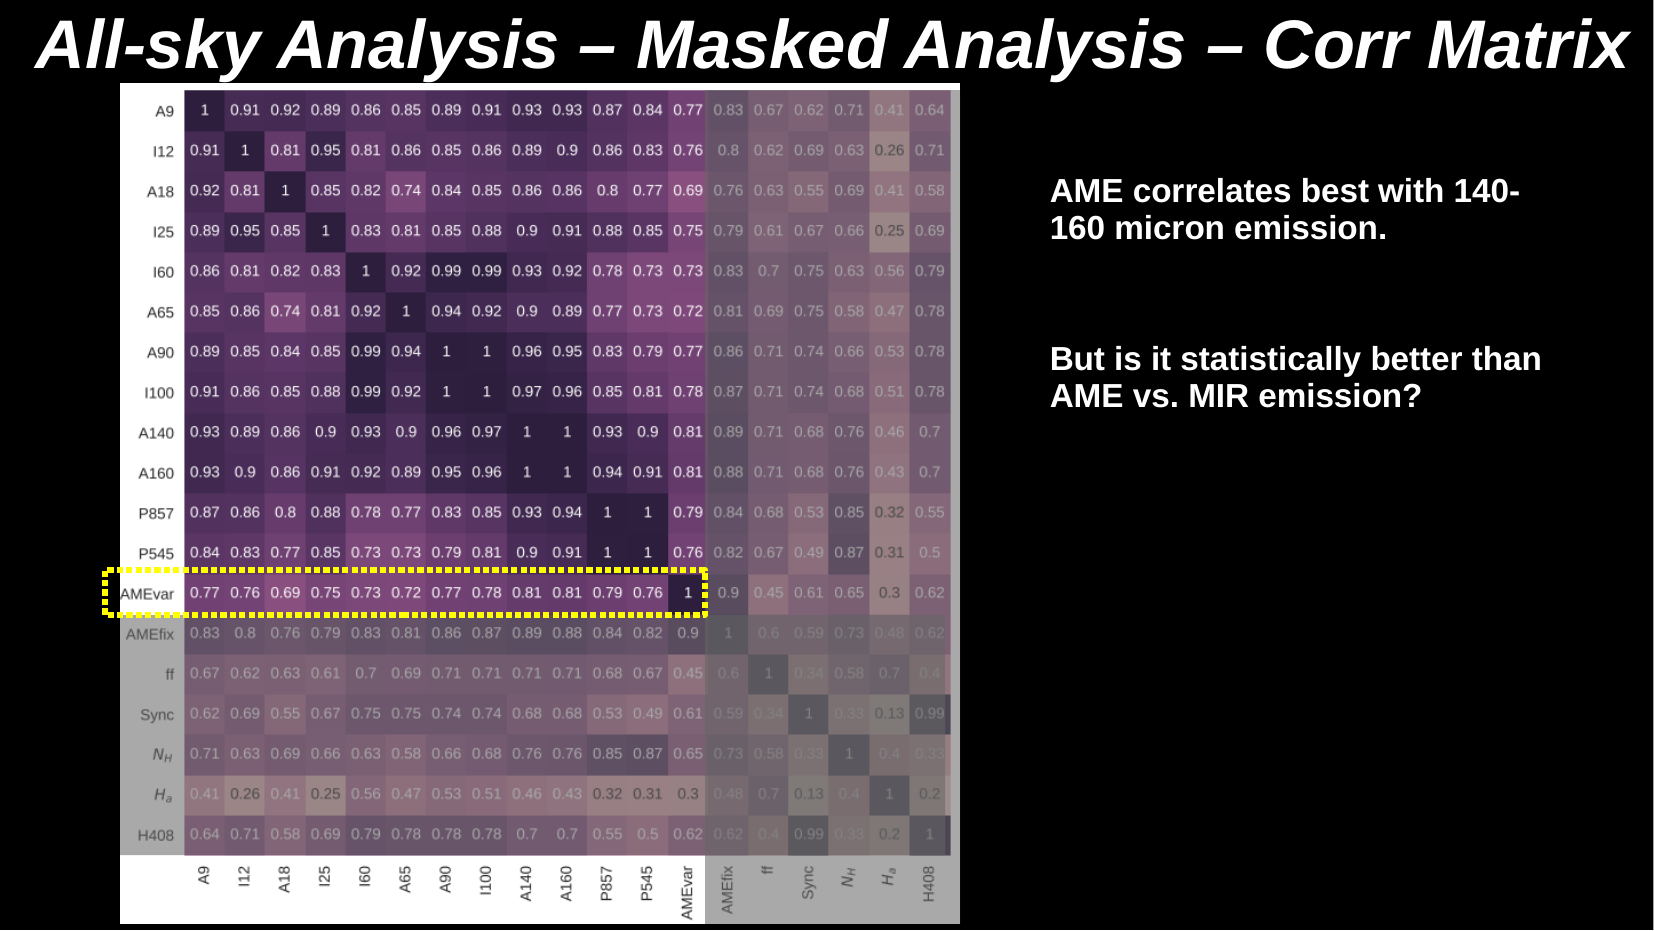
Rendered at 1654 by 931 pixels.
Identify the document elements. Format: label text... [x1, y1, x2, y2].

title All-sky Analysis – Masked Analysis – Corr Matrix [0, 0, 1654, 91]
picture [120, 856, 705, 924]
text_box [120, 90, 961, 924]
picture [120, 91, 705, 615]
text_box AME correlates best with 140-160 micron emission. But is it statistically better than AME vs. MIR emission? [1035, 165, 1576, 721]
